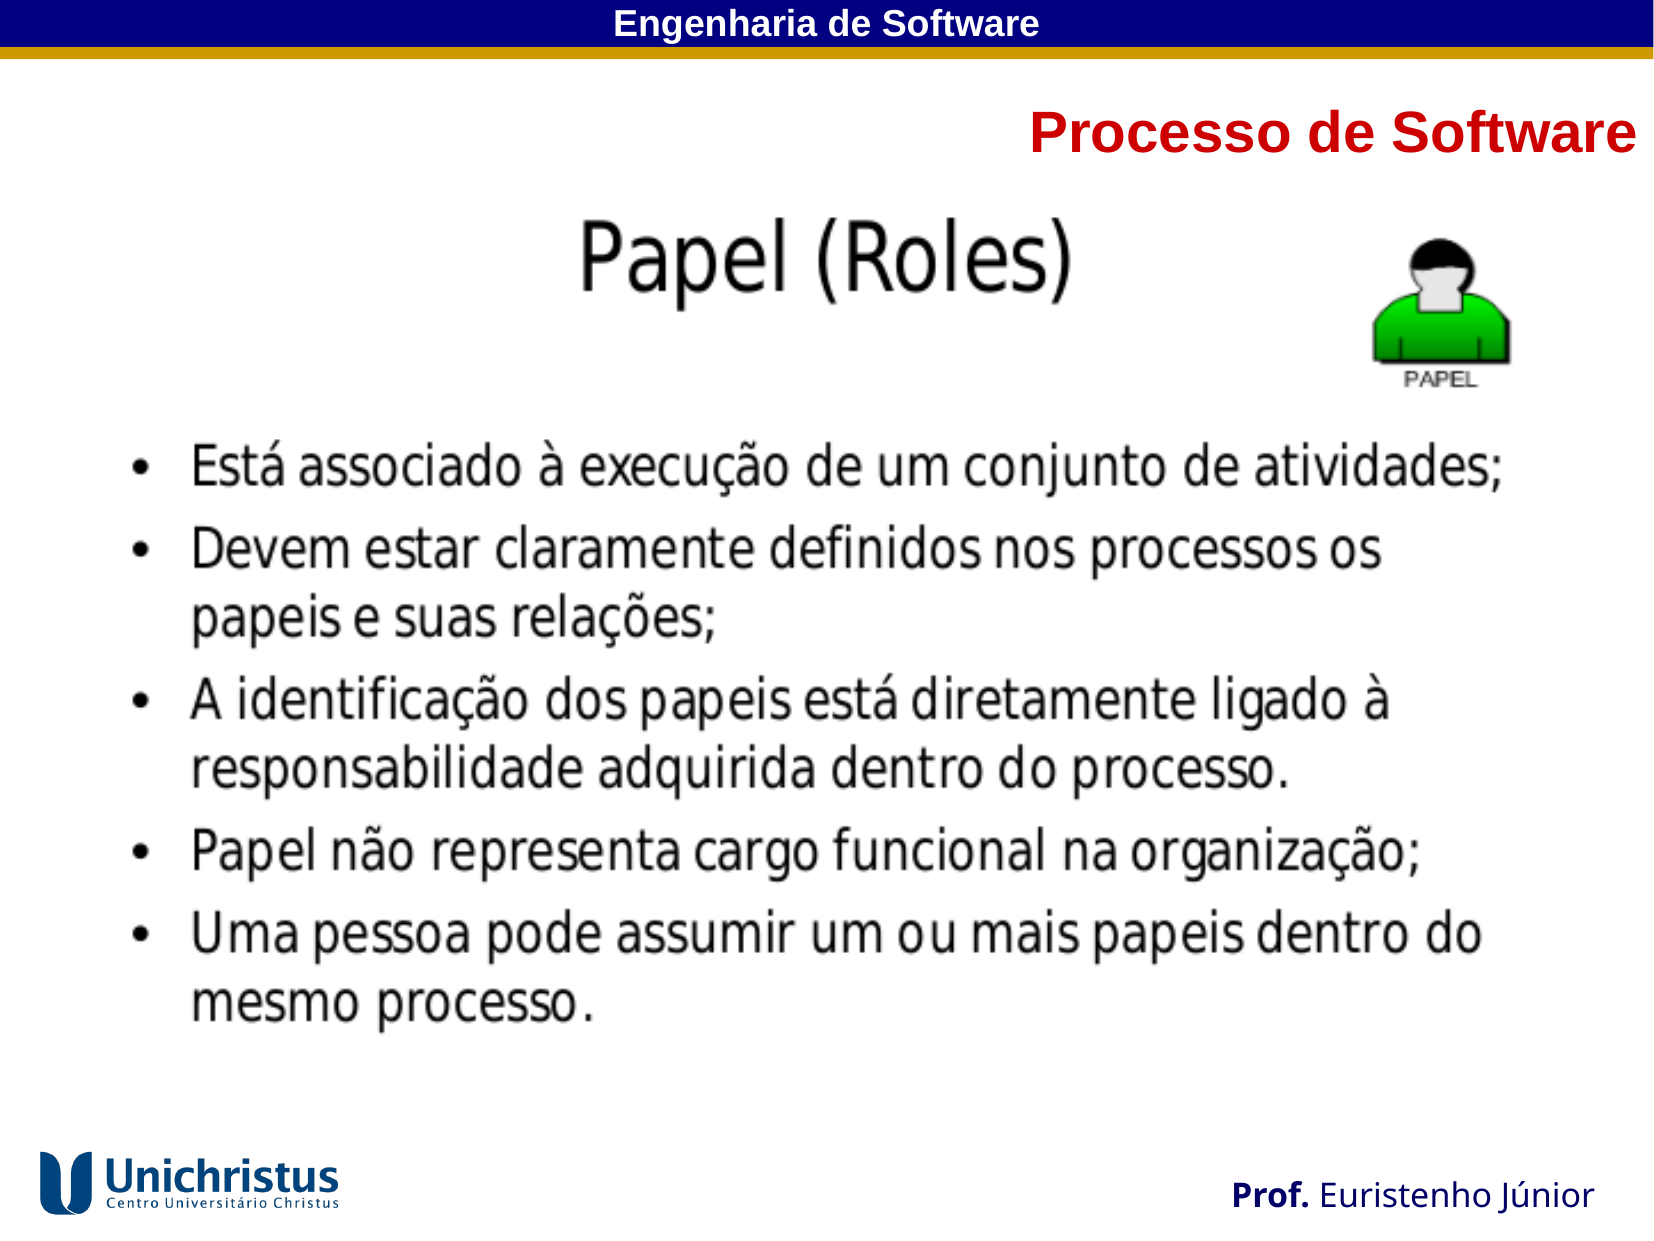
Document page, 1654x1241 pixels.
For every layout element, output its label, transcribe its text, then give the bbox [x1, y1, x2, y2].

text_box Engenharia de Software [0, 0, 1654, 47]
picture [35, 1148, 343, 1217]
text_box Processo de Software [1014, 92, 1654, 173]
picture [106, 200, 1542, 1040]
text_box Prof. Euristenho Júnior [1216, 1163, 1654, 1224]
text_box [0, 47, 1654, 60]
